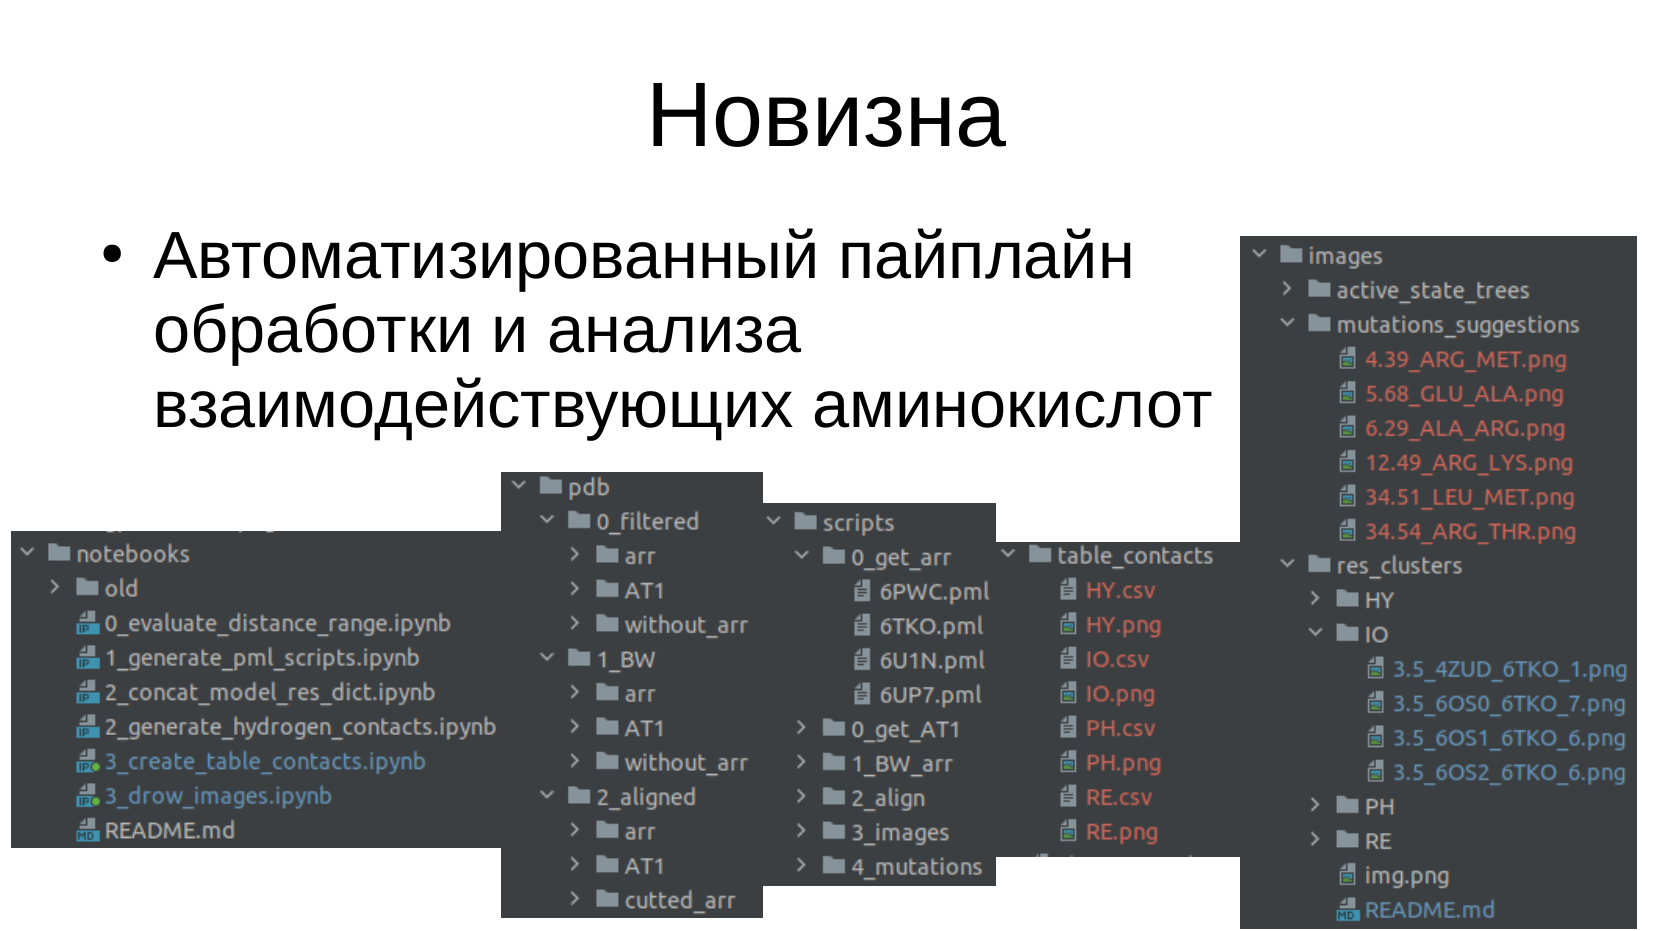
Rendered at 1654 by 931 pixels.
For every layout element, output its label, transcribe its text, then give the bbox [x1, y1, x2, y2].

list Автоматизированный пайплайн обработки и анализа взаимодействующих аминокислот [82, 217, 1257, 542]
picture [11, 236, 1637, 929]
title Новизна [82, 37, 1571, 193]
